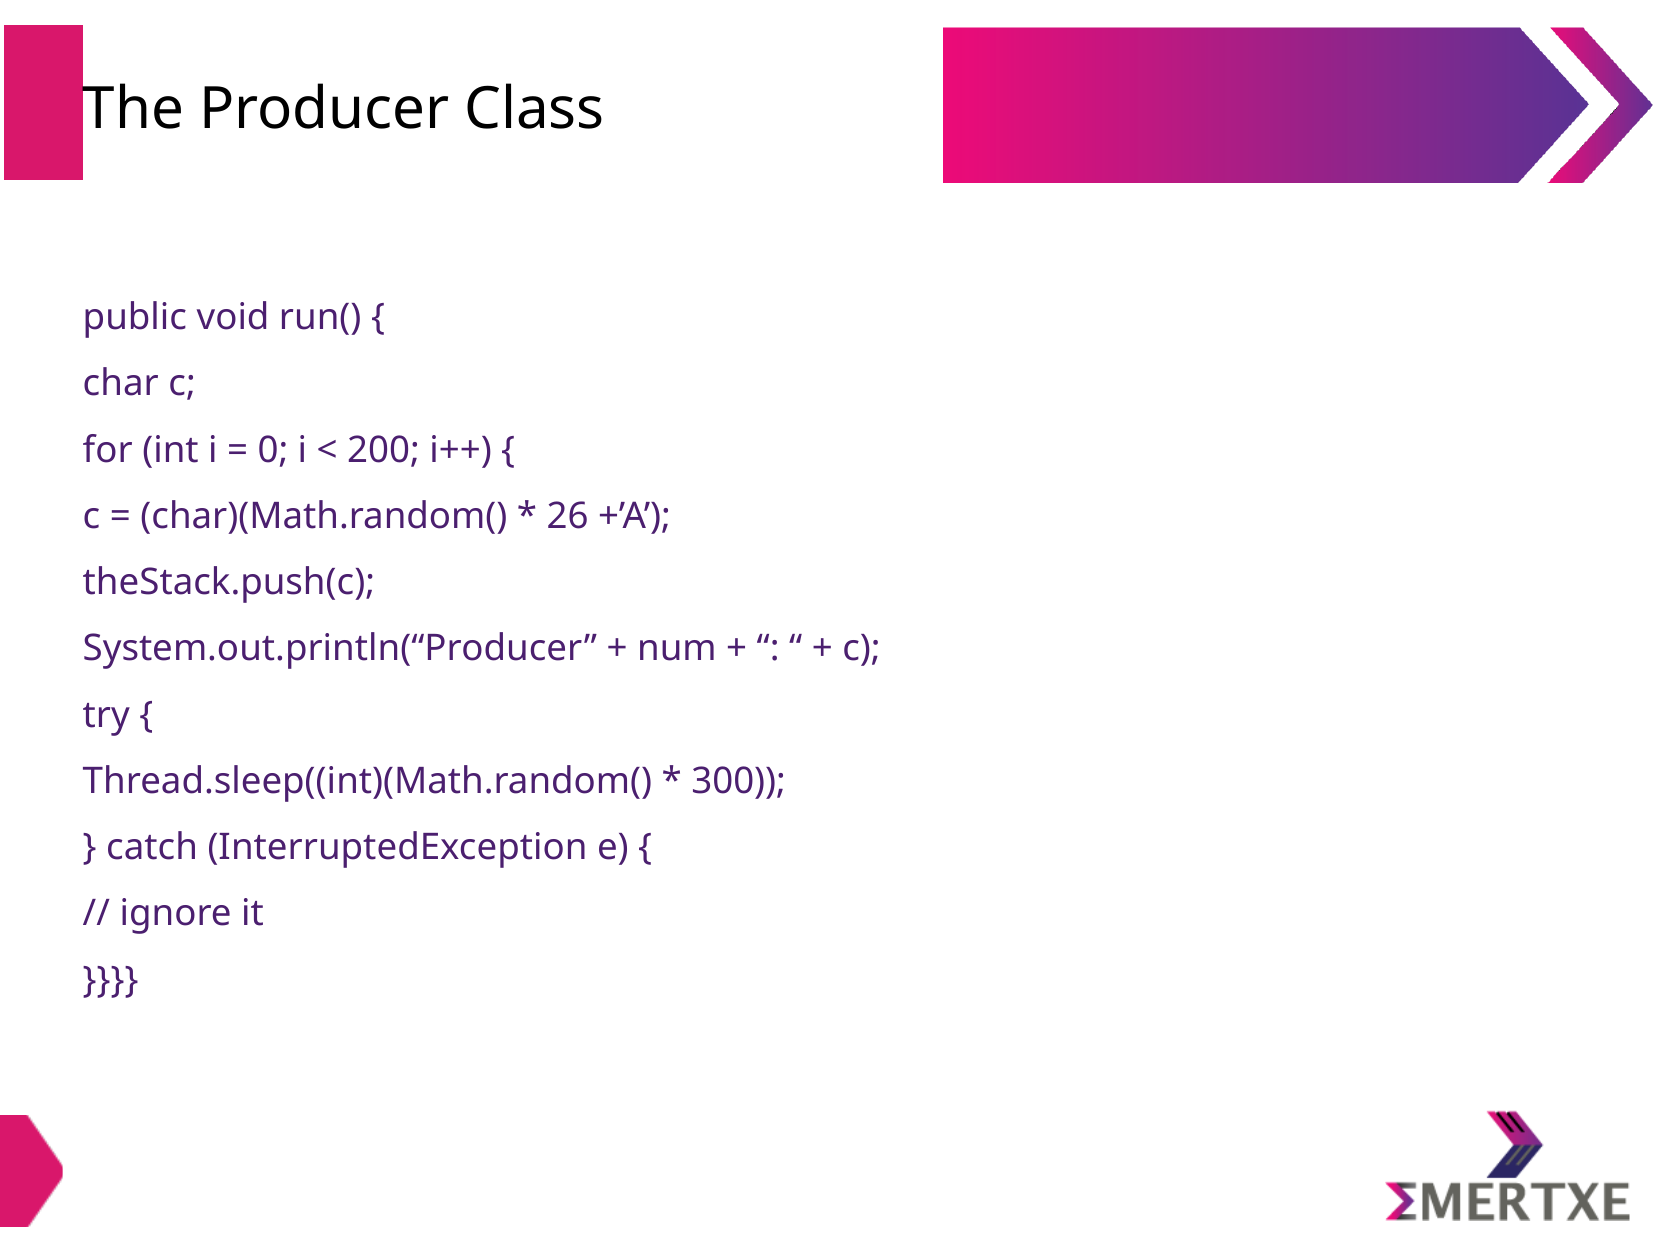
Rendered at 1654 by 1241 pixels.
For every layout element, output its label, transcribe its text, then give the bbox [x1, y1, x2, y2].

picture [1571, 27, 1653, 183]
picture [1385, 1107, 1631, 1221]
title The Producer Class [82, 2, 1571, 210]
list public void run() { char c; for (int i = 0; i < 200; i++) { c = (char)(Math.random() * 26 +’A’); theStack.push(c); System.out.println(“Producer” + num + “: “ + c); try { Thread.sleep((int)(Math.random() * 300)); } catch (InterruptedException e) { // ignore it }}}} [82, 290, 1571, 1010]
